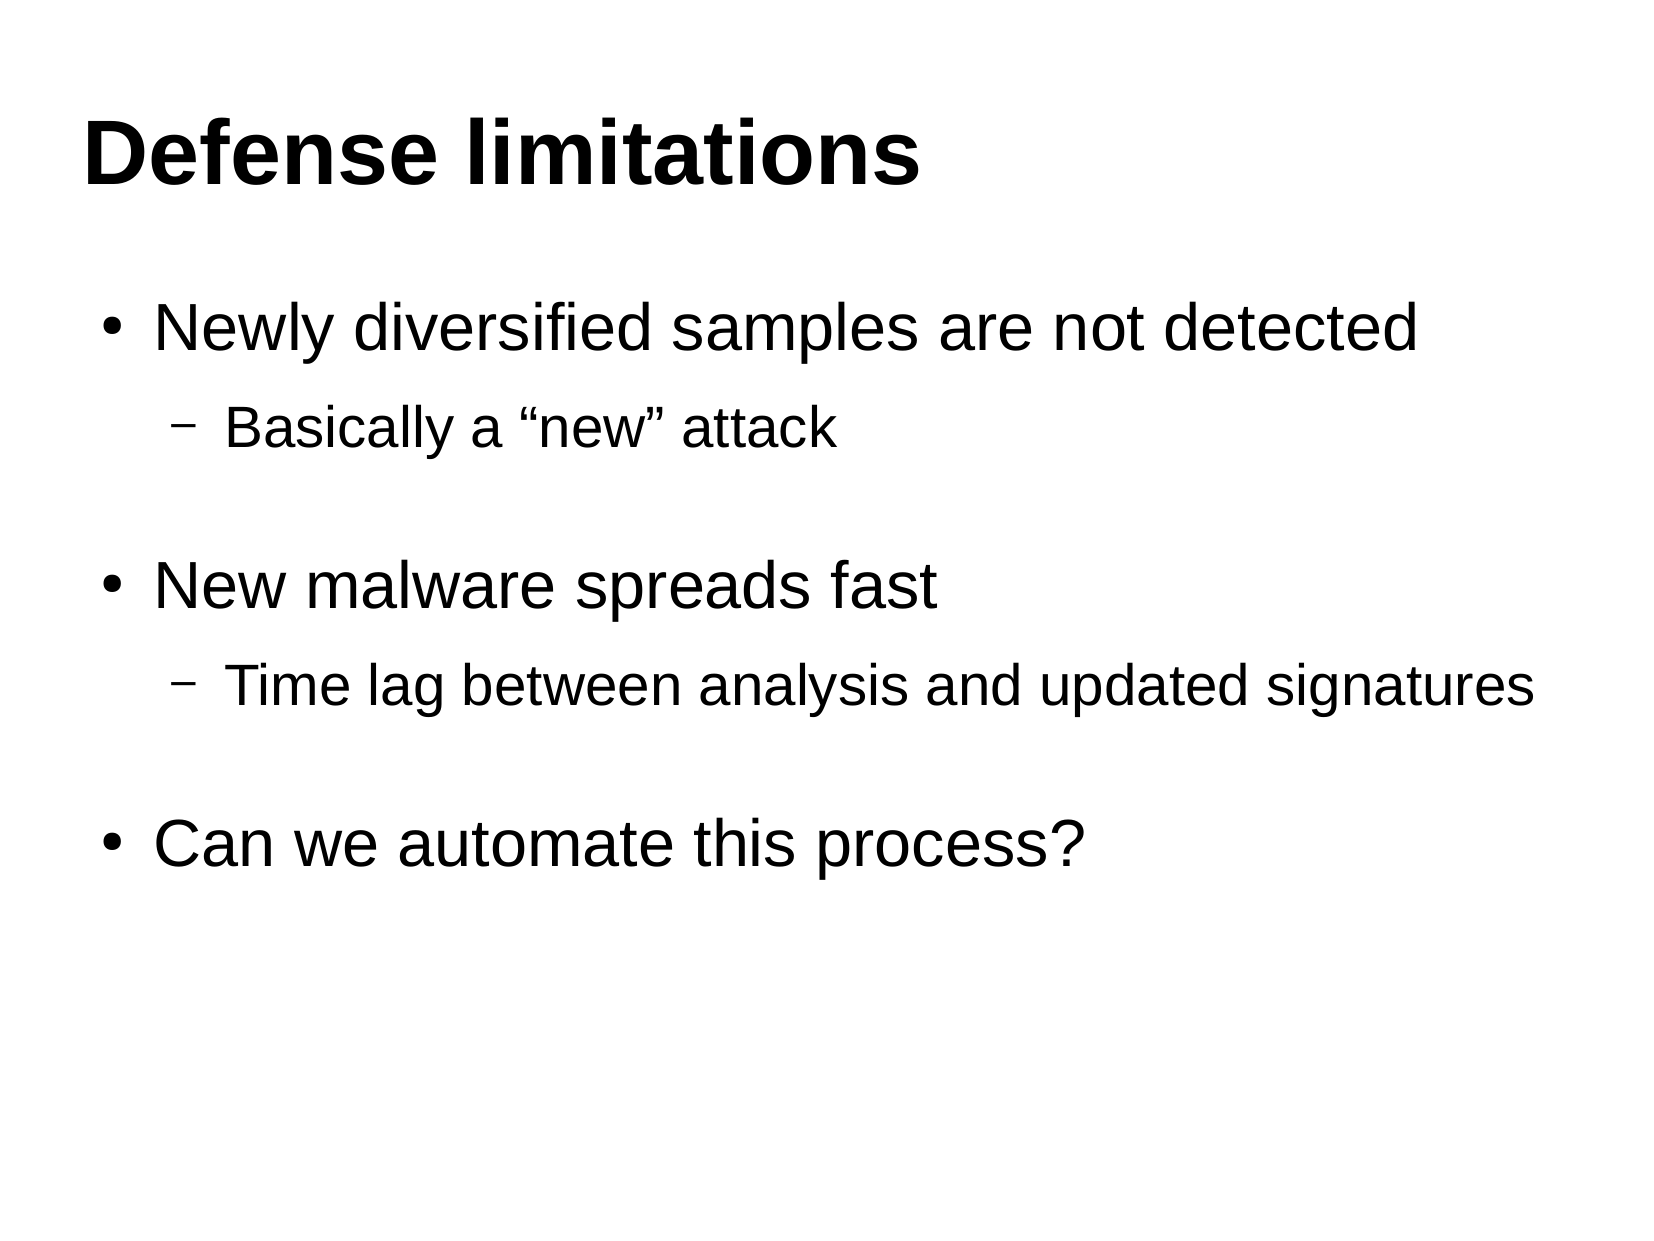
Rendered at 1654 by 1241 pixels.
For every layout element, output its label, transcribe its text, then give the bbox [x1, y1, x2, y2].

list Newly diversified samples are not detected Basically a “new” attack New malware spreads fast Time lag between analysis and updated signatures Can we automate this process? [82, 290, 1571, 1081]
title Defense limitations [82, 49, 1571, 257]
